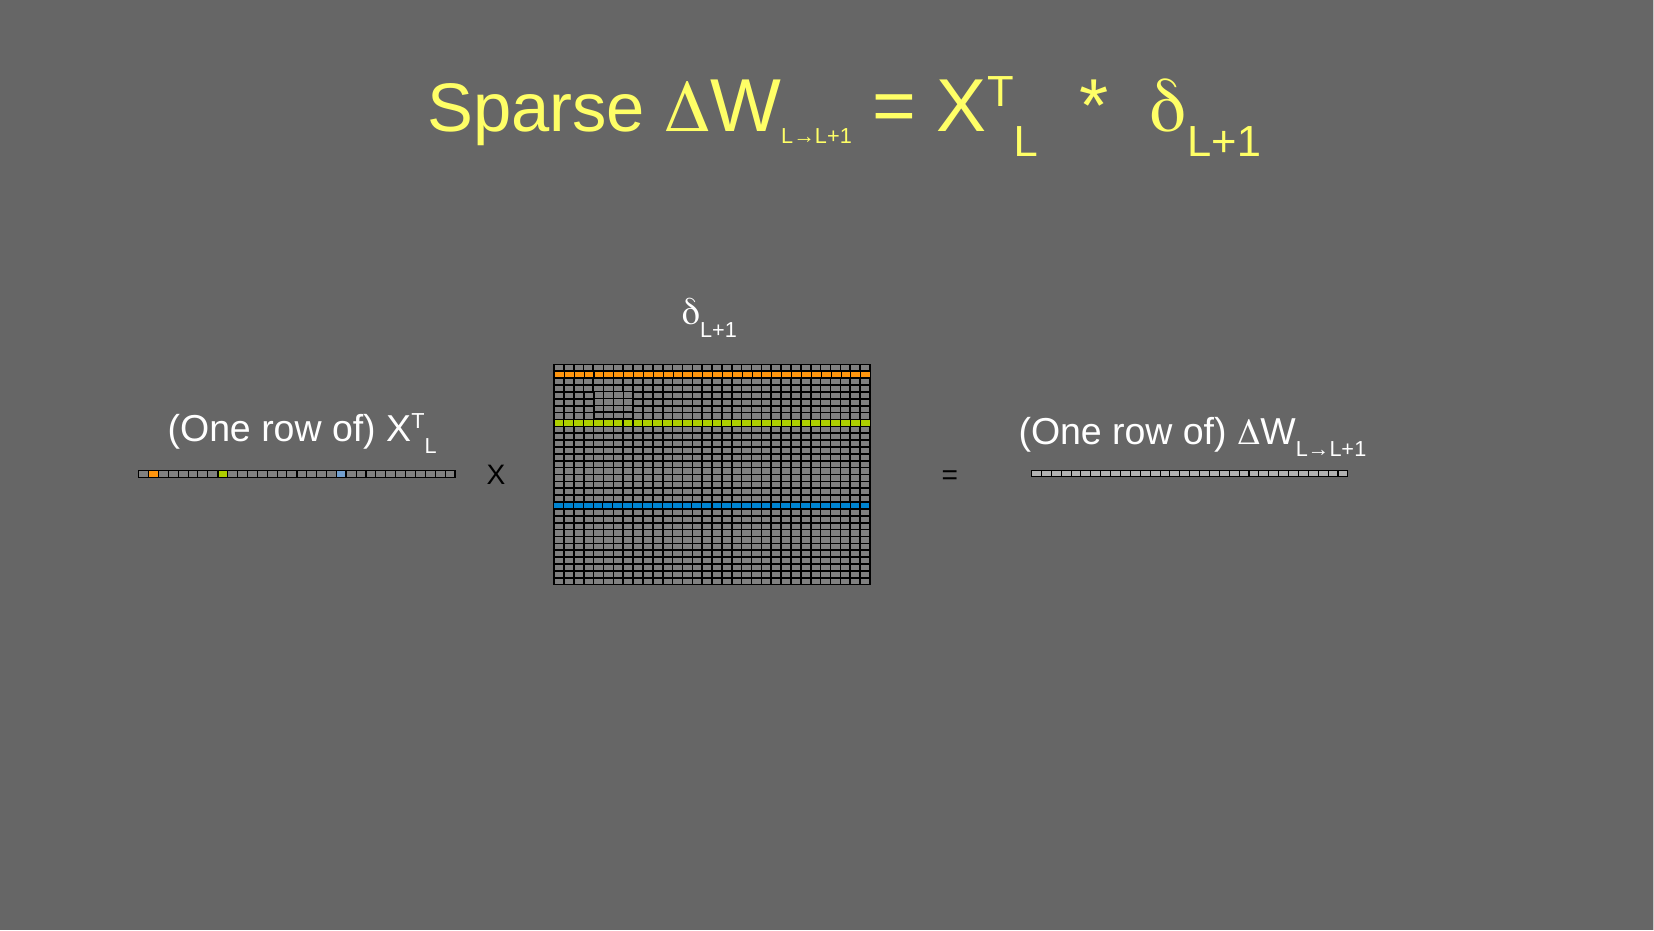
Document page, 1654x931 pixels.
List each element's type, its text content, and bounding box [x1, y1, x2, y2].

text_box [821, 455, 840, 460]
text_box [841, 579, 849, 585]
text_box [733, 489, 741, 494]
text_box [841, 364, 849, 370]
text_box [654, 572, 662, 577]
text_box [703, 565, 721, 570]
text_box [733, 462, 741, 467]
text_box [693, 379, 701, 384]
text_box [861, 537, 870, 543]
text_box [802, 379, 810, 384]
text_box [801, 496, 810, 509]
text_box [802, 407, 810, 412]
text_box [782, 461, 800, 467]
text_box [841, 517, 849, 522]
text_box [861, 565, 870, 570]
text_box [772, 371, 781, 378]
text_box [742, 488, 761, 494]
text_box [693, 407, 701, 412]
text_box [782, 482, 800, 487]
text_box [702, 496, 721, 509]
text_box [772, 468, 781, 481]
text_box [821, 496, 840, 509]
text_box [772, 462, 780, 467]
text_box [693, 468, 702, 481]
text_box [861, 551, 870, 563]
text_box [762, 482, 770, 487]
text_box [742, 482, 761, 487]
text_box [703, 462, 721, 467]
text_box [762, 407, 770, 412]
text_box [693, 524, 702, 536]
text_box [733, 579, 741, 585]
text_box [821, 386, 840, 398]
text_box [821, 510, 840, 515]
text_box [802, 572, 810, 577]
text_box [851, 551, 859, 563]
text_box [762, 579, 770, 585]
text_box [802, 400, 810, 405]
text_box [762, 537, 770, 543]
text_box [821, 468, 840, 481]
text_box [821, 517, 840, 522]
text_box [733, 565, 741, 570]
text_box [683, 565, 692, 570]
text_box [812, 537, 820, 543]
text_box [802, 462, 810, 467]
text_box [841, 468, 850, 481]
text_box [742, 406, 761, 412]
text_box [841, 455, 849, 460]
text_box [812, 468, 820, 481]
text_box [683, 551, 692, 563]
text_box [841, 379, 849, 384]
text_box [693, 400, 701, 405]
text_box [782, 385, 800, 398]
text_box [762, 544, 770, 549]
text_box [683, 434, 692, 439]
text_box [762, 510, 770, 515]
text_box [861, 510, 870, 515]
text_box [732, 496, 741, 509]
text_box [841, 544, 849, 549]
text_box [821, 489, 840, 494]
text_box [723, 468, 732, 481]
text_box [861, 496, 870, 509]
text_box [654, 510, 662, 515]
text_box [654, 407, 662, 412]
text_box [664, 488, 682, 494]
text_box [703, 510, 721, 515]
text_box [742, 399, 761, 405]
text_box [821, 572, 840, 577]
text_box [664, 578, 682, 585]
text_box [782, 571, 800, 577]
text_box [851, 510, 859, 515]
text_box [703, 468, 722, 481]
text_box [703, 407, 721, 412]
text_box [663, 495, 682, 515]
text_box [861, 524, 870, 536]
text_box [762, 489, 770, 494]
text_box [821, 524, 840, 536]
text_box [742, 516, 761, 522]
text_box [861, 544, 870, 549]
text_box [861, 379, 870, 384]
text_box [733, 386, 741, 398]
text_box [683, 372, 692, 378]
text_box [802, 537, 810, 543]
text_box [683, 468, 692, 481]
text_box [841, 434, 849, 439]
text_box [802, 482, 810, 487]
text_box [723, 434, 731, 439]
text_box [762, 565, 770, 570]
text_box [861, 455, 870, 460]
text_box [723, 517, 731, 522]
text_box [703, 544, 721, 549]
text_box [841, 537, 849, 543]
text_box [812, 386, 820, 398]
text_box [723, 455, 731, 460]
text_box [772, 386, 780, 398]
text_box [851, 462, 859, 467]
text_box [812, 462, 820, 467]
text_box [762, 434, 770, 439]
text_box [772, 517, 780, 522]
text_box [762, 517, 770, 522]
text_box [861, 371, 871, 378]
text_box [851, 364, 859, 370]
text_box [723, 579, 731, 585]
text_box [821, 544, 840, 549]
text_box [861, 364, 870, 370]
text_box [762, 386, 770, 398]
text_box [683, 462, 692, 467]
text_box [812, 371, 821, 378]
text_box [772, 572, 780, 577]
text_box [762, 462, 770, 467]
text_box [742, 544, 761, 549]
text_box dL+1 [603, 261, 780, 372]
text_box [812, 364, 820, 370]
text_box [723, 379, 731, 384]
text_box [762, 551, 770, 563]
text_box [703, 537, 721, 543]
text_box [742, 461, 761, 467]
text_box [841, 551, 849, 563]
text_box [812, 400, 820, 405]
text_box [683, 400, 692, 405]
text_box [742, 468, 761, 481]
text_box [841, 462, 849, 467]
text_box [812, 551, 820, 563]
text_box [772, 407, 780, 412]
text_box [664, 523, 682, 536]
text_box [654, 524, 663, 536]
text_box [664, 468, 682, 481]
text_box [782, 468, 801, 481]
text_box [851, 524, 860, 536]
text_box [683, 572, 692, 577]
text_box [653, 496, 662, 509]
text_box [861, 517, 870, 522]
text_box [772, 565, 780, 570]
text_box [664, 461, 682, 467]
text_box [664, 564, 682, 570]
text_box [812, 379, 820, 384]
text_box [821, 379, 840, 384]
text_box [812, 455, 820, 460]
text_box [821, 407, 840, 412]
text_box [664, 385, 682, 398]
text_box [762, 379, 770, 384]
text_box [821, 551, 840, 563]
text_box [693, 517, 701, 522]
text_box [772, 434, 780, 439]
text_box [851, 386, 859, 398]
text_box [742, 454, 761, 460]
text_box [821, 434, 840, 439]
text_box [802, 565, 810, 570]
text_box [742, 571, 761, 577]
text_box [861, 579, 870, 585]
text_box [693, 455, 701, 460]
text_box [821, 482, 840, 487]
text_box [851, 434, 859, 439]
text_box [654, 482, 662, 487]
text_box [861, 400, 870, 405]
text_box [703, 455, 721, 460]
text_box [742, 372, 761, 384]
text_box [782, 488, 800, 494]
text_box [664, 571, 682, 577]
text_box [683, 407, 692, 412]
text_box [772, 544, 780, 549]
text_box [733, 524, 741, 536]
text_box [861, 386, 870, 398]
text_box [703, 482, 721, 487]
text_box [851, 400, 859, 405]
text_box [683, 579, 692, 585]
text_box [654, 372, 663, 378]
text_box [851, 468, 860, 481]
text_box [733, 572, 741, 577]
text_box [683, 524, 692, 536]
text_box [802, 434, 810, 439]
text_box [654, 544, 662, 549]
text_box [742, 523, 761, 536]
text_box [802, 544, 810, 549]
text_box [742, 385, 761, 398]
text_box [654, 579, 662, 585]
text_box [733, 537, 741, 543]
text_box [812, 517, 820, 522]
text_box [703, 372, 722, 378]
text_box [742, 433, 761, 439]
text_box [693, 579, 701, 585]
text_box [723, 386, 731, 398]
text_box [683, 517, 692, 522]
text_box [772, 482, 780, 487]
text_box [802, 364, 810, 370]
text_box [762, 400, 770, 405]
text_box [861, 434, 870, 439]
text_box [842, 371, 850, 378]
text_box [723, 489, 731, 494]
text_box [733, 517, 741, 522]
text_box [841, 386, 849, 398]
text_box [841, 482, 849, 487]
text_box [782, 578, 800, 585]
text_box [742, 495, 761, 515]
text_box [654, 565, 662, 570]
text_box [683, 379, 692, 384]
text_box [693, 551, 701, 563]
text_box [703, 551, 721, 563]
text_box [762, 468, 771, 481]
text_box [664, 406, 682, 412]
text_box [851, 489, 859, 494]
text_box [861, 482, 870, 487]
text_box [703, 572, 721, 577]
text_box [772, 510, 780, 515]
text_box [703, 517, 721, 522]
text_box [742, 550, 761, 563]
text_box [723, 510, 731, 515]
text_box [664, 454, 682, 460]
text_box [664, 433, 682, 439]
text_box [654, 468, 663, 481]
text_box [650, 413, 871, 432]
text_box [782, 433, 800, 439]
text_box [822, 371, 841, 378]
text_box [723, 551, 731, 563]
text_box [772, 400, 780, 405]
text_box [693, 510, 701, 515]
text_box [762, 372, 771, 378]
text_box [762, 572, 770, 577]
text_box [782, 371, 801, 384]
text_box [841, 489, 849, 494]
text_box [812, 544, 820, 549]
text_box [812, 510, 820, 515]
text_box [683, 496, 701, 509]
text_box [802, 517, 810, 522]
text_box [664, 372, 682, 384]
text_box [723, 537, 731, 543]
text_box [722, 496, 731, 509]
text_box [733, 544, 741, 549]
text_box [664, 537, 682, 543]
text_box [664, 544, 682, 549]
text_box [841, 496, 850, 509]
text_box [772, 537, 780, 543]
text_box [733, 379, 741, 384]
text_box [782, 564, 800, 570]
text_box [762, 496, 770, 509]
text_box [742, 537, 761, 543]
text_box [812, 579, 820, 585]
text_box [802, 455, 810, 460]
text_box [654, 434, 662, 439]
text_box [782, 544, 800, 549]
text_box [861, 468, 870, 481]
text_box [683, 386, 692, 398]
text_box [733, 372, 742, 378]
text_box [723, 400, 731, 405]
text_box [772, 489, 780, 494]
text_box [841, 400, 849, 405]
text_box [802, 489, 810, 494]
text_box [802, 551, 810, 563]
text_box [841, 524, 850, 536]
text_box [851, 537, 859, 543]
text_box [723, 565, 731, 570]
text_box [782, 454, 800, 460]
text_box (One row of) XTL [0, 213, 650, 652]
text_box [654, 517, 662, 522]
text_box [654, 537, 662, 543]
text_box [683, 455, 692, 460]
text_box [683, 537, 692, 543]
text_box [693, 462, 701, 467]
text_box [812, 565, 820, 570]
text_box [821, 364, 840, 370]
text_box [703, 579, 721, 585]
text_box [654, 551, 662, 563]
text_box [733, 510, 741, 515]
text_box [772, 524, 781, 536]
text_box [861, 489, 870, 494]
text_box [693, 489, 701, 494]
text_box [821, 400, 840, 405]
text_box [851, 565, 859, 570]
text_box [851, 496, 859, 509]
text_box [703, 434, 721, 439]
text_box [772, 455, 780, 460]
text_box [851, 455, 859, 460]
text_box [723, 572, 731, 577]
text_box [841, 565, 849, 570]
text_box [693, 565, 701, 570]
text_box [693, 482, 701, 487]
text_box [733, 468, 741, 481]
text_box [851, 544, 859, 549]
text_box [664, 516, 682, 522]
text_box [812, 524, 820, 536]
text_box [733, 400, 741, 405]
text_box [821, 565, 840, 570]
text_box [812, 434, 820, 439]
text_box [723, 407, 731, 412]
text_box [654, 462, 662, 467]
text_box [723, 482, 731, 487]
text_box [703, 524, 722, 536]
text_box [664, 399, 682, 405]
title Sparse DWL→L+1 = XTL * dL+1 [82, 36, 1571, 193]
text_box [772, 379, 780, 384]
text_box [861, 407, 870, 412]
text_box [703, 400, 721, 405]
text_box [772, 579, 780, 585]
text_box [861, 572, 870, 577]
text_box [664, 550, 682, 563]
text_box [654, 386, 662, 398]
text_box [782, 550, 800, 563]
text_box [772, 551, 780, 563]
text_box [851, 517, 859, 522]
text_box (One row of) DWL→L+1 [952, 348, 1398, 524]
text_box [802, 510, 810, 515]
text_box [733, 407, 741, 412]
text_box [802, 524, 811, 536]
text_box [851, 482, 859, 487]
text_box [811, 496, 820, 509]
text_box [693, 544, 701, 549]
text_box [782, 406, 800, 412]
text_box [664, 482, 682, 487]
text_box [841, 572, 849, 577]
text_box [723, 462, 731, 467]
text_box = [926, 452, 952, 499]
text_box [781, 495, 800, 515]
text_box [821, 579, 840, 585]
text_box [851, 579, 859, 585]
text_box [851, 572, 859, 577]
text_box [733, 434, 741, 439]
text_box [683, 544, 692, 549]
text_box [654, 379, 662, 384]
text_box [683, 482, 692, 487]
text_box [703, 489, 721, 494]
text_box [782, 537, 800, 543]
text_box [733, 482, 741, 487]
text_box [693, 386, 701, 398]
text_box [654, 455, 662, 460]
text_box [693, 537, 701, 543]
text_box [802, 371, 811, 378]
text_box [802, 386, 810, 398]
text_box [851, 371, 860, 378]
text_box [851, 379, 859, 384]
text_box [723, 524, 732, 536]
text_box [654, 489, 662, 494]
text_box [723, 372, 732, 378]
text_box [723, 544, 731, 549]
text_box [733, 551, 741, 563]
text_box [683, 510, 692, 515]
text_box [841, 510, 849, 515]
text_box [742, 578, 761, 585]
text_box [851, 407, 859, 412]
text_box [861, 462, 870, 467]
text_box [703, 379, 721, 384]
text_box [782, 364, 800, 370]
text_box [762, 524, 771, 536]
text_box [742, 564, 761, 570]
text_box [693, 572, 701, 577]
text_box [821, 462, 840, 467]
text_box [782, 516, 800, 522]
text_box [693, 372, 702, 378]
text_box [812, 407, 820, 412]
text_box [821, 537, 840, 543]
text_box [802, 579, 810, 585]
text_box [650, 440, 870, 453]
text_box [693, 434, 701, 439]
text_box [812, 482, 820, 487]
text_box [762, 455, 770, 460]
text_box [782, 523, 801, 536]
text_box [703, 386, 721, 398]
text_box [733, 455, 741, 460]
text_box [812, 572, 820, 577]
text_box [772, 496, 780, 509]
text_box [683, 489, 692, 494]
text_box [802, 468, 811, 481]
text_box [654, 400, 662, 405]
text_box [782, 399, 800, 405]
text_box [841, 407, 849, 412]
text_box [812, 489, 820, 494]
